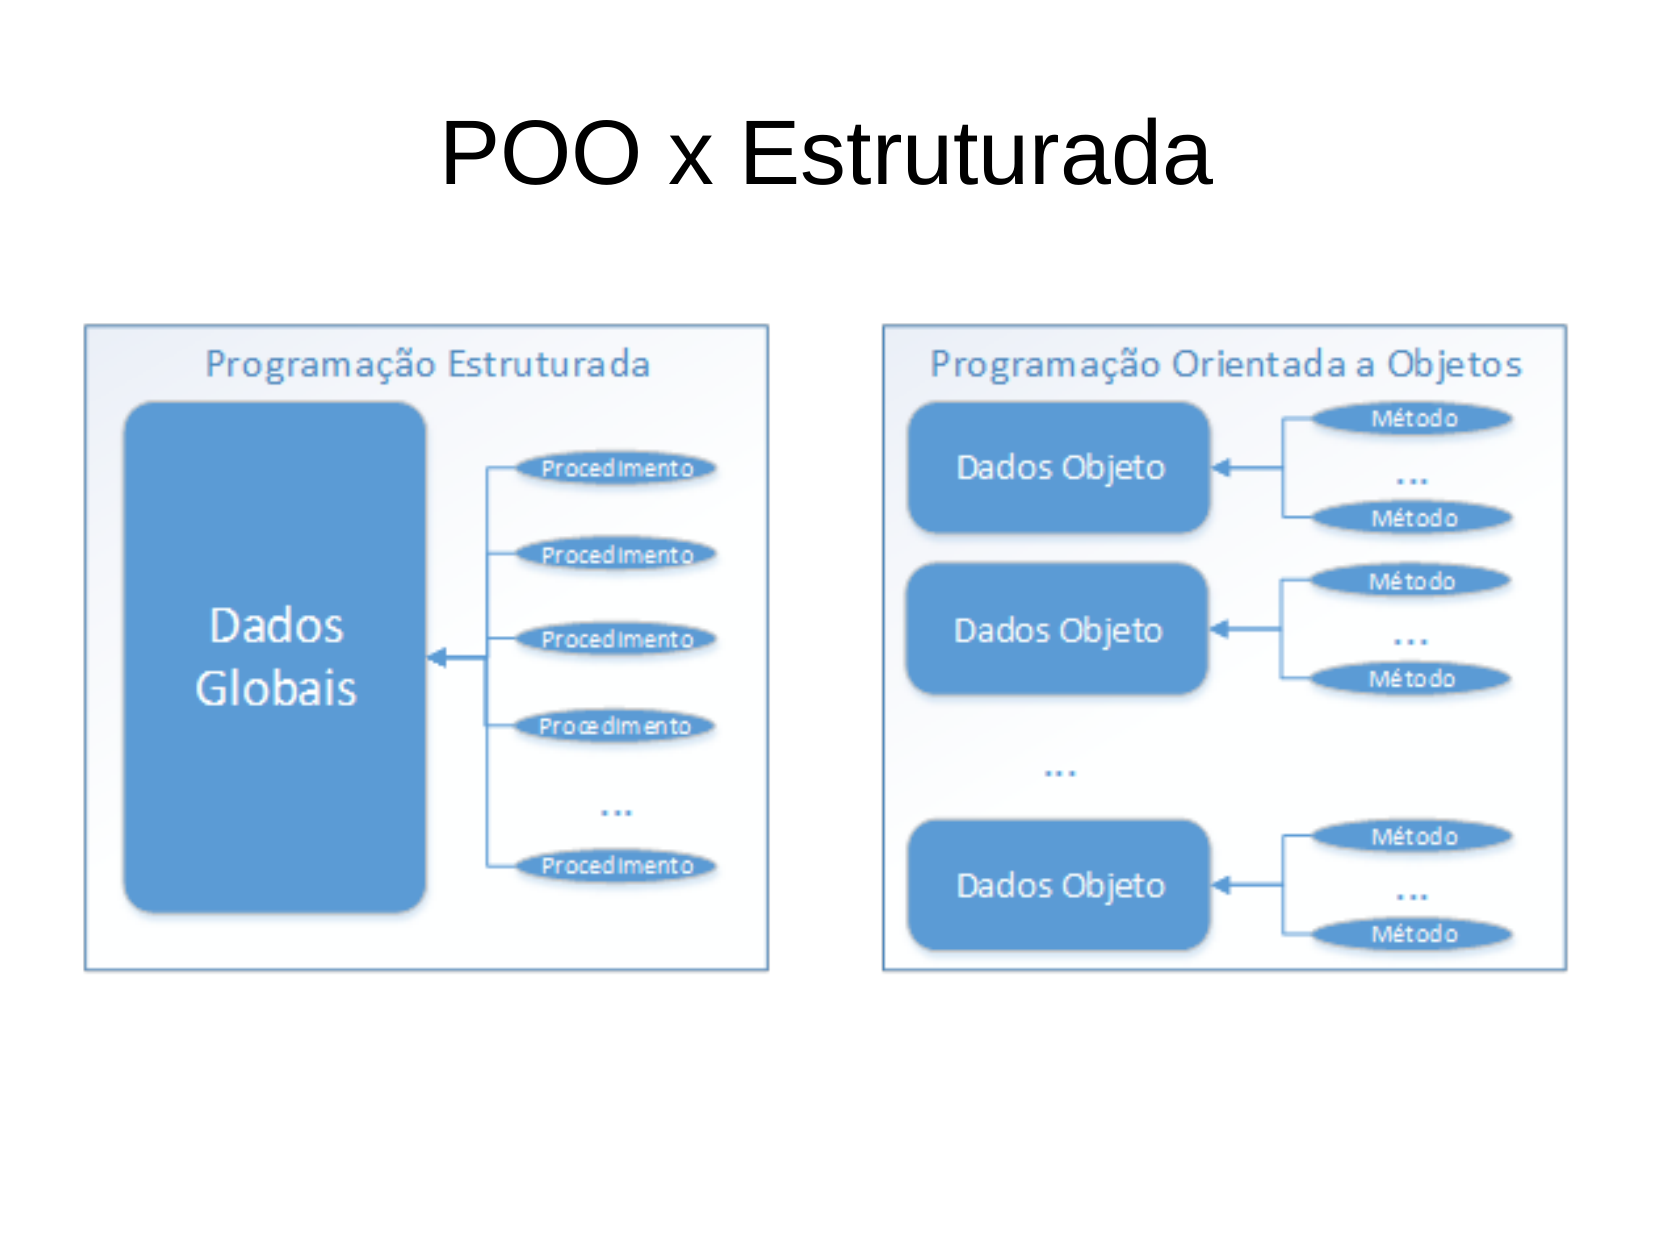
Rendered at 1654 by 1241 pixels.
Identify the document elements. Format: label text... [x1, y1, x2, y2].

picture [82, 322, 1571, 977]
title POO x Estruturada [82, 49, 1571, 257]
